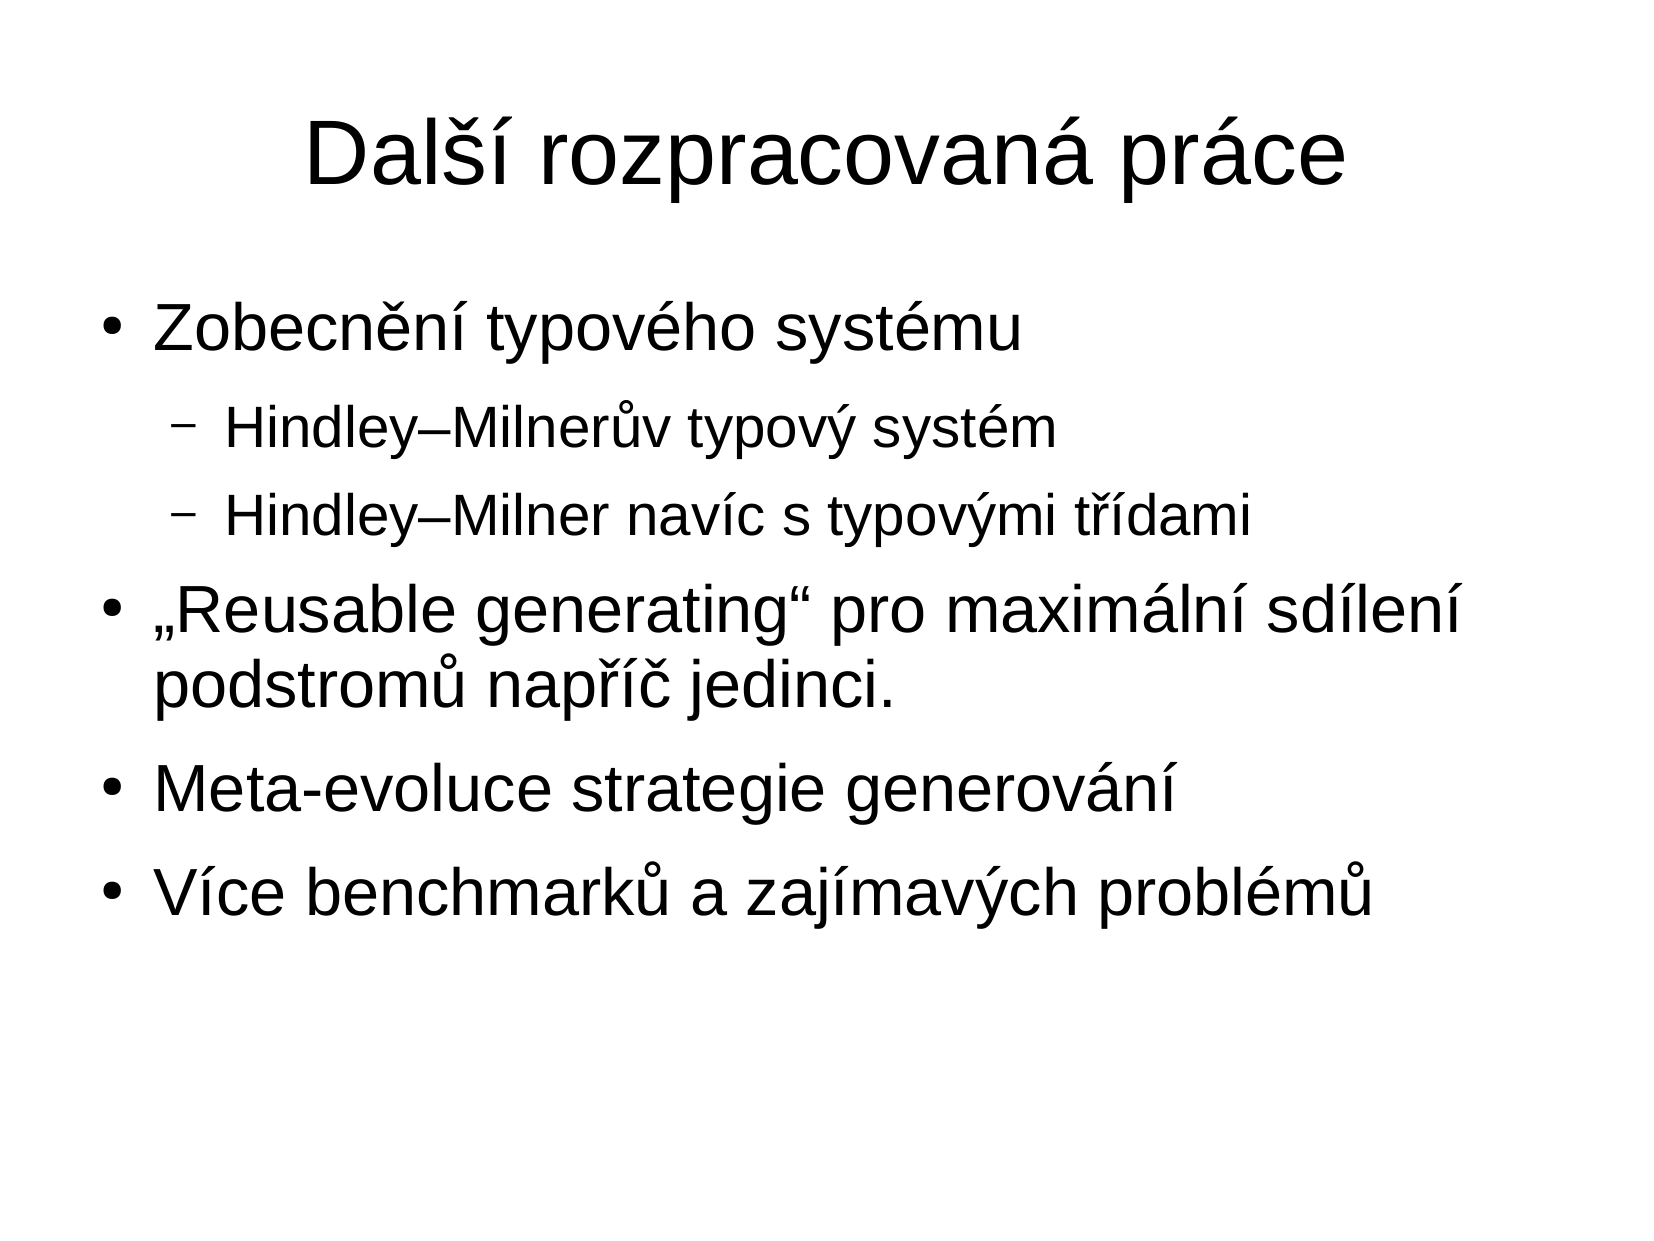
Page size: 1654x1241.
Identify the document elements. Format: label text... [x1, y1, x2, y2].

list Zobecnění typového systému Hindley–Milnerův typový systém Hindley–Milner navíc s typovými třídami „Reusable generating“ pro maximální sdílení podstromů napříč jedinci. Meta-evoluce strategie generování Více benchmarků a zajímavých problémů [82, 290, 1538, 1171]
title Další rozpracovaná práce [82, 49, 1571, 257]
